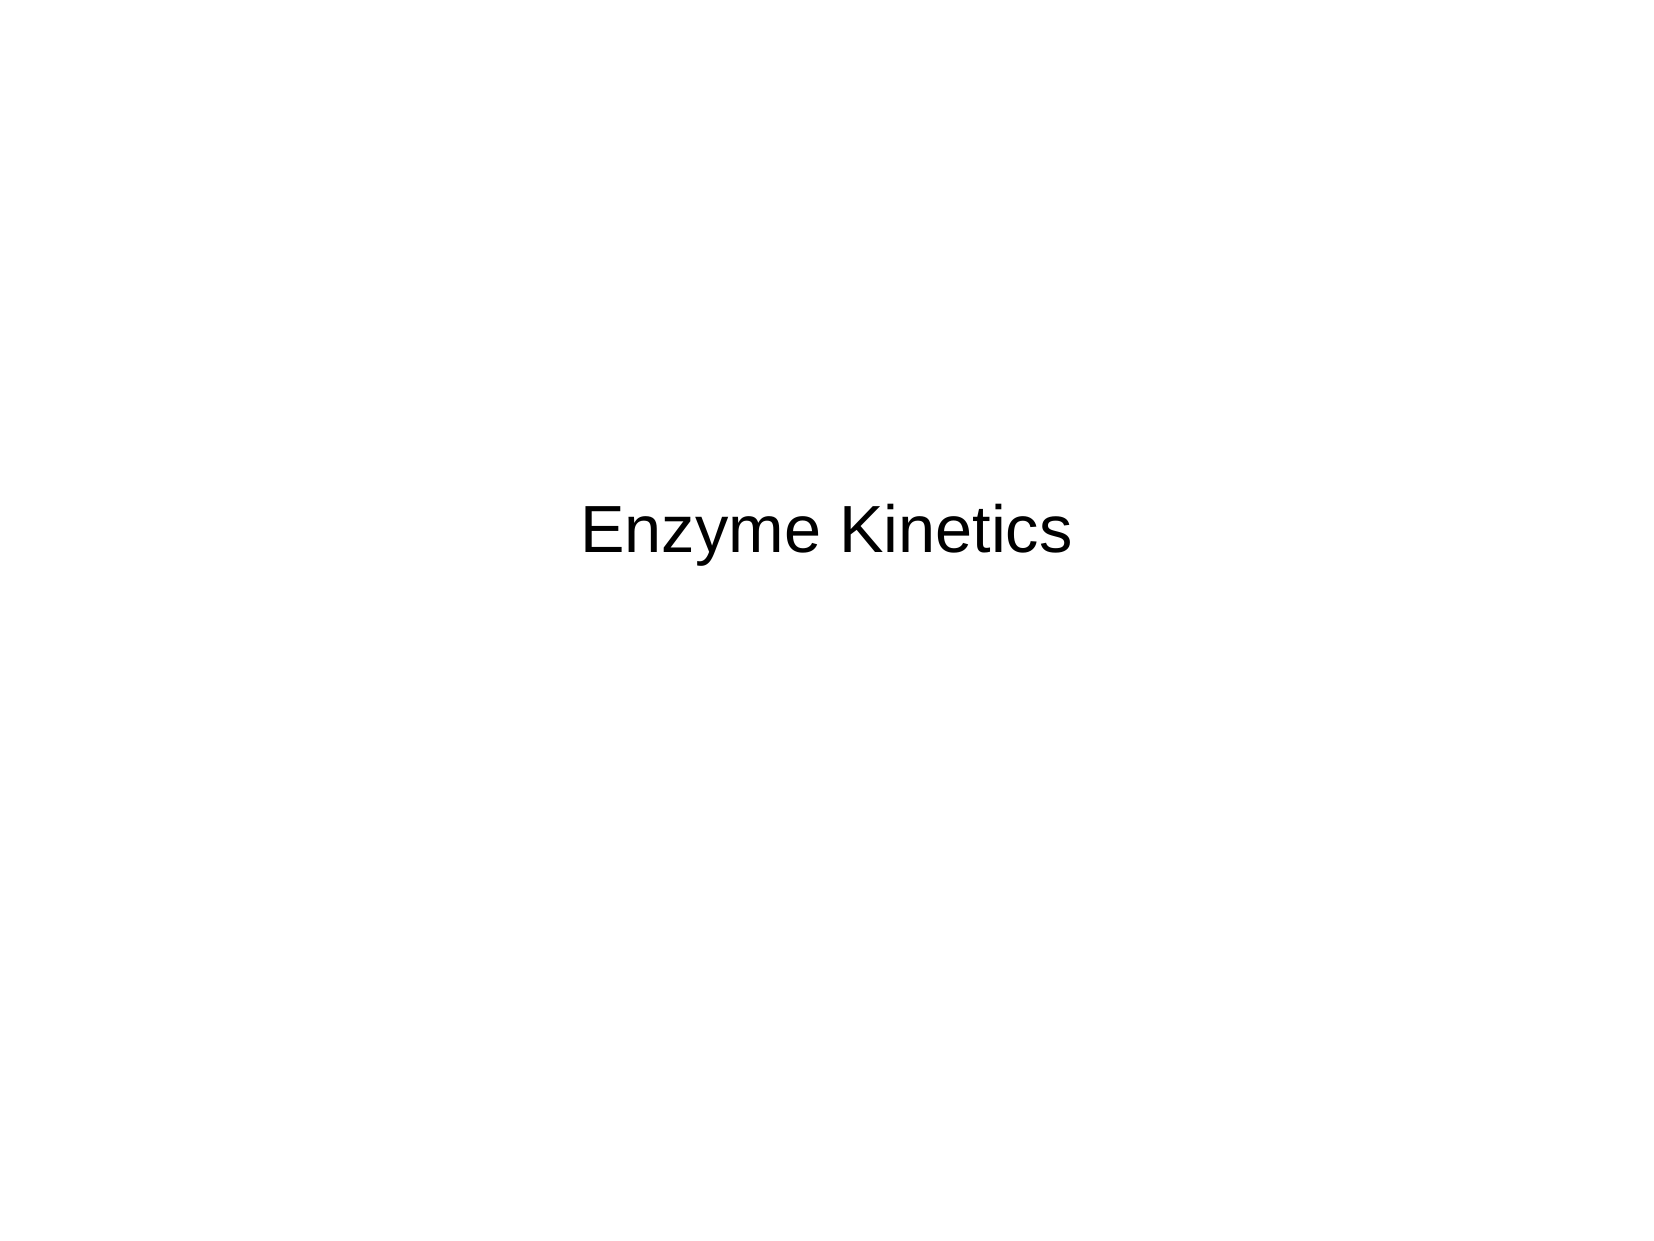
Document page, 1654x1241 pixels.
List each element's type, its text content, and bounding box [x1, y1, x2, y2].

subtitle Enzyme Kinetics [82, 49, 1571, 1010]
